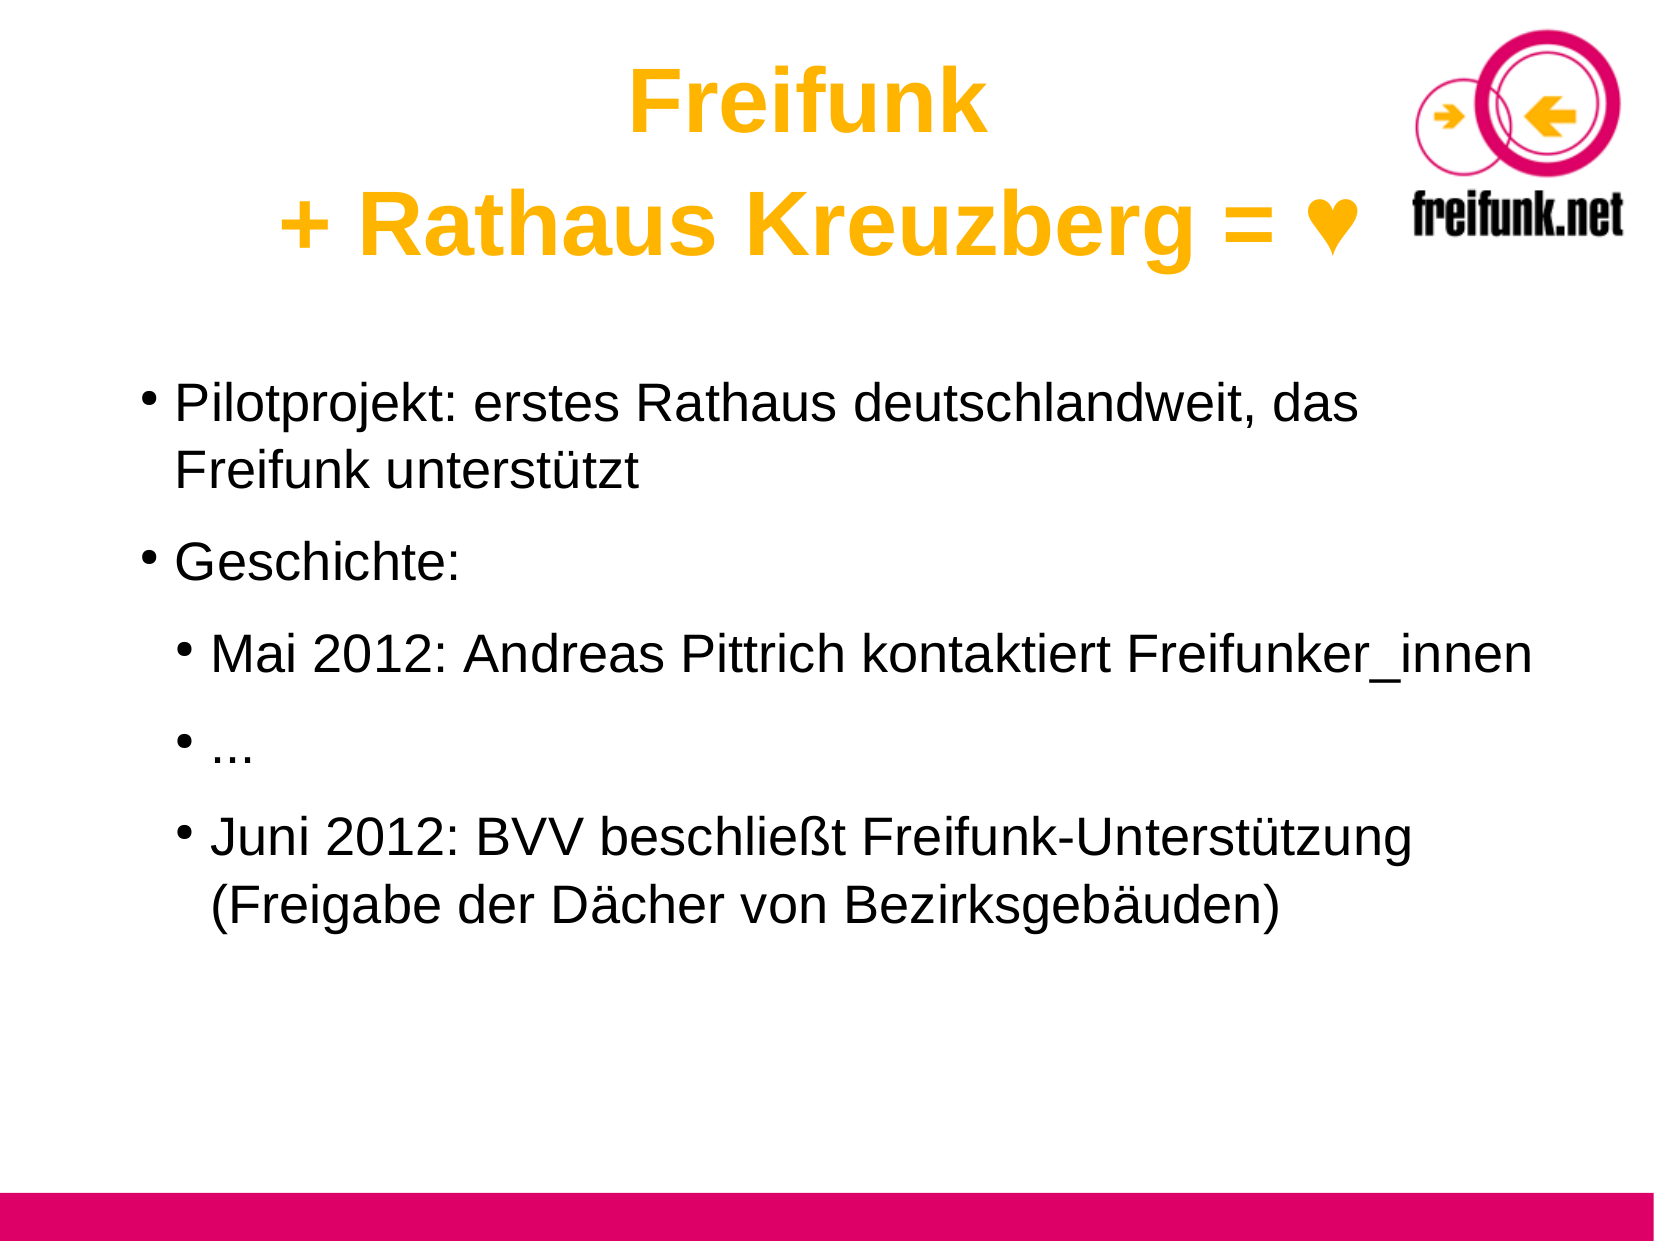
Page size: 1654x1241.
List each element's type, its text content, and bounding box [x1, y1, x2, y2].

subtitle Pilotprojekt: erstes Rathaus deutschlandweit, das Freifunk unterstützt Geschichte: Mai 2012: Andreas Pittrich kontaktiert Freifunker_innen ... Juni 2012: BVV beschließt Freifunk-Unterstützung (Freigabe der Dächer von Bezirksgebäuden) [82, 290, 1570, 1009]
title Freifunk + Rathaus Kreuzberg = ♥ [236, 38, 1406, 274]
picture [1380, 0, 1654, 266]
